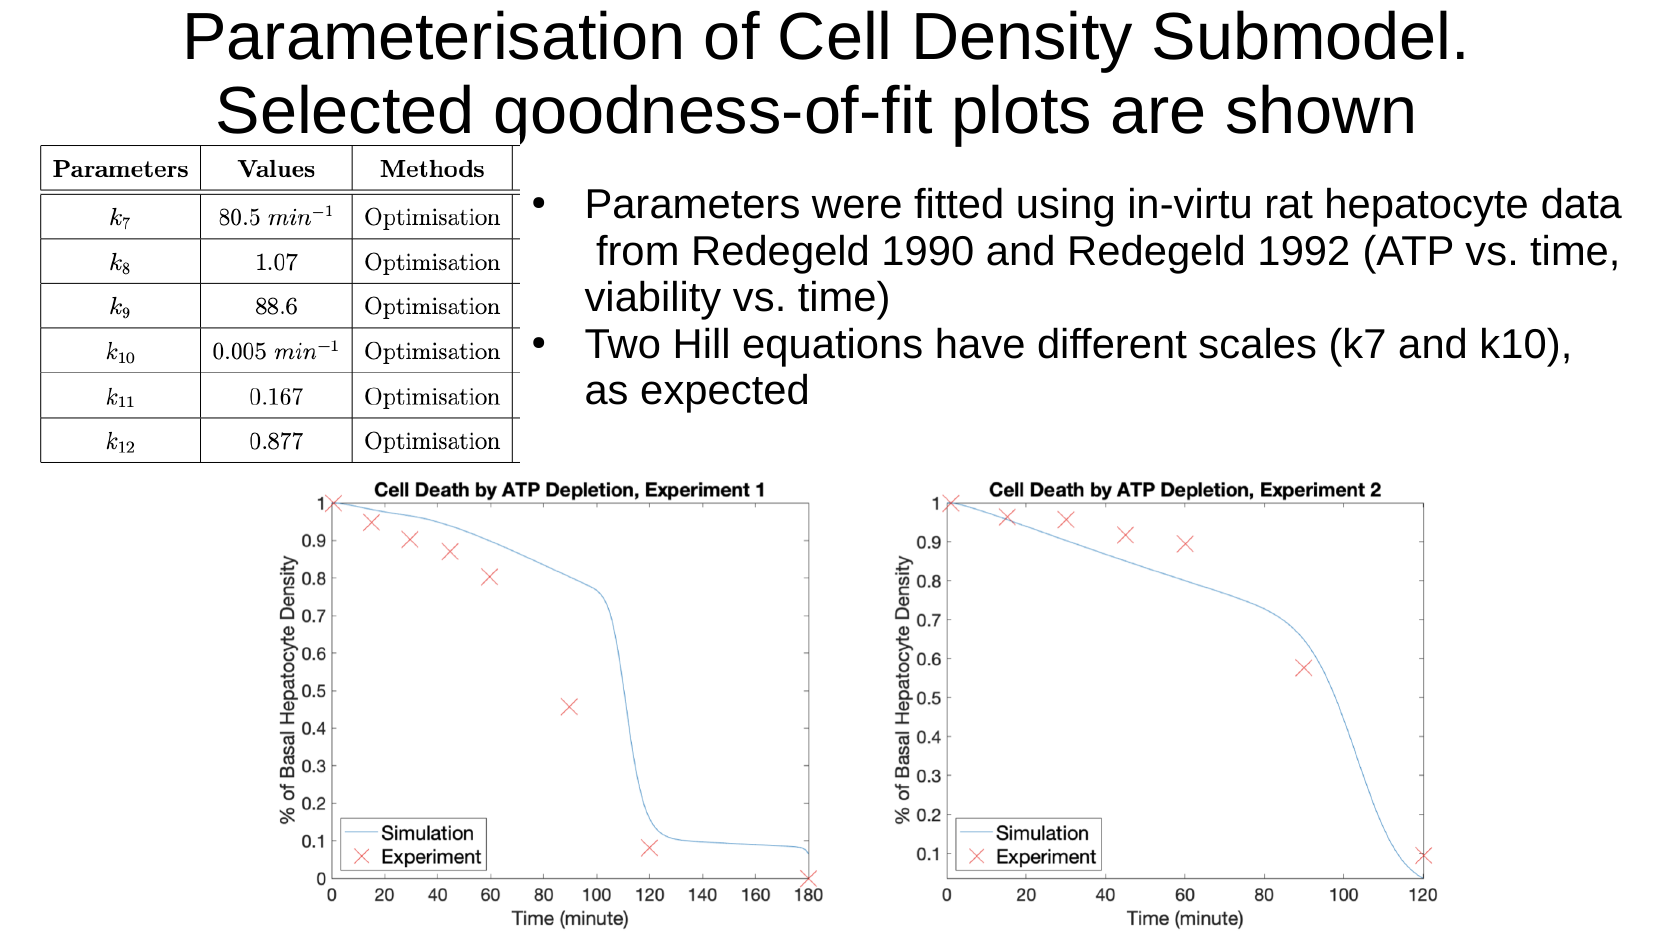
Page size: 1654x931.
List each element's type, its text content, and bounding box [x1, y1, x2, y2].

list Parameters were fitted using in-virtu rat hepatocyte data from Redegeld 1990 and Redegeld 1992 (ATP vs. time, viability vs. time) Two Hill equations have different scales (k7 and k10), as expected [513, 58, 1625, 598]
title Parameterisation of Cell Density Submodel. Selected goodness-of-fit plots are shown [82, 0, 1571, 135]
picture [31, 135, 1447, 931]
